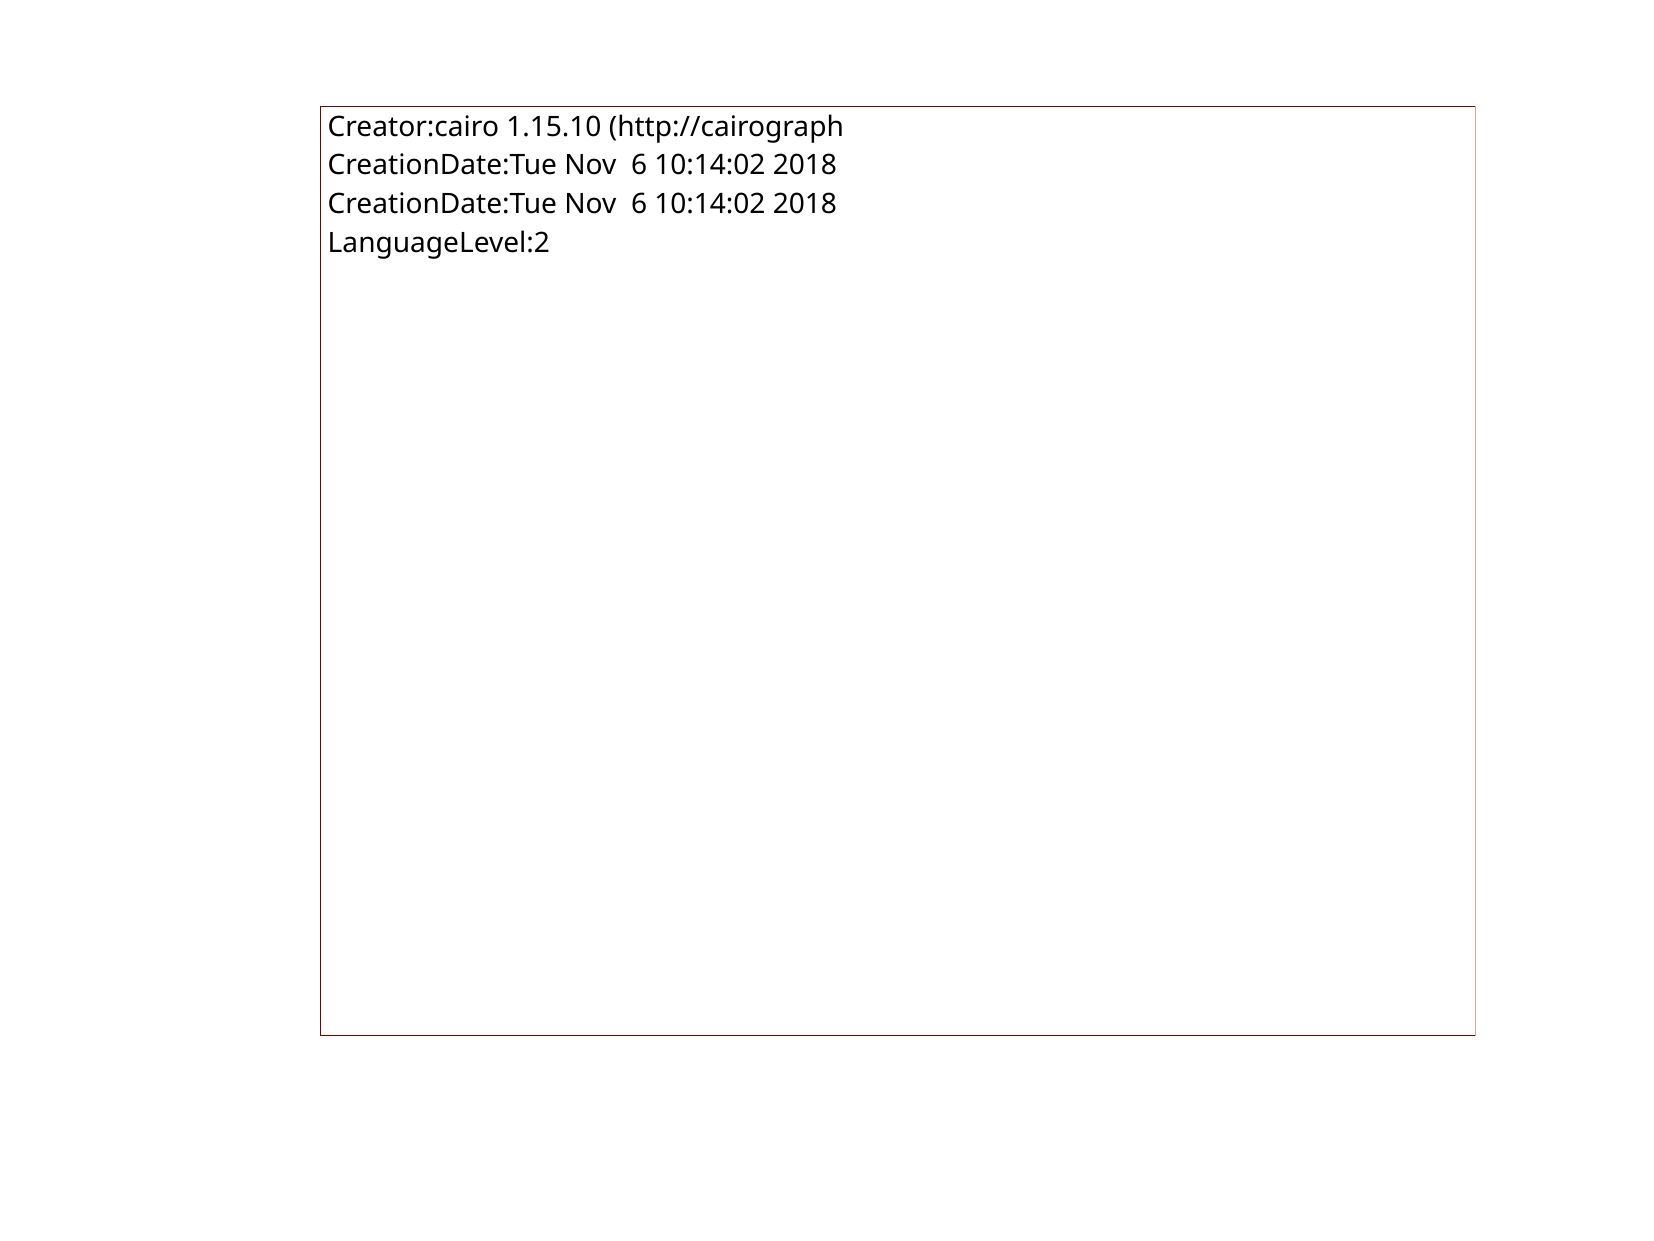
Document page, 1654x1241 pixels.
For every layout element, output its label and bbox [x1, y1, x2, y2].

picture [318, 104, 1476, 1036]
